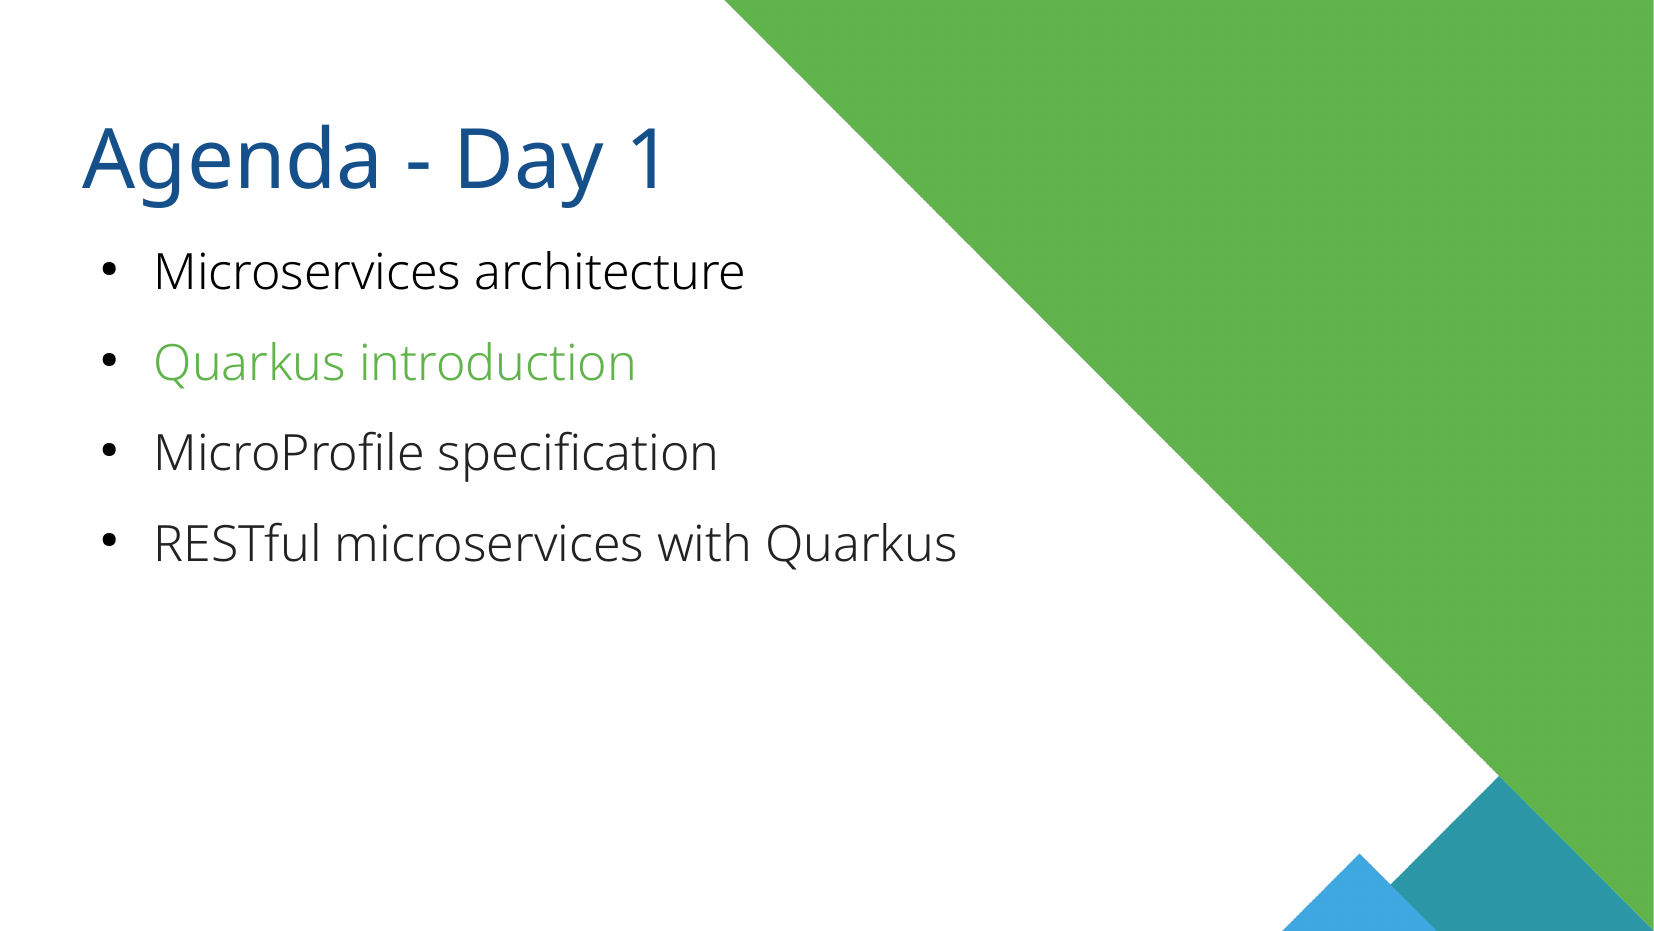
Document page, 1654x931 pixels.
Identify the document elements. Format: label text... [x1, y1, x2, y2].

picture [0, 0, 1654, 931]
title Agenda - Day 1 [82, 87, 1571, 225]
list Microservices architecture Quarkus introduction MicroProfile specification RESTful microservices with Quarkus [82, 236, 1571, 846]
